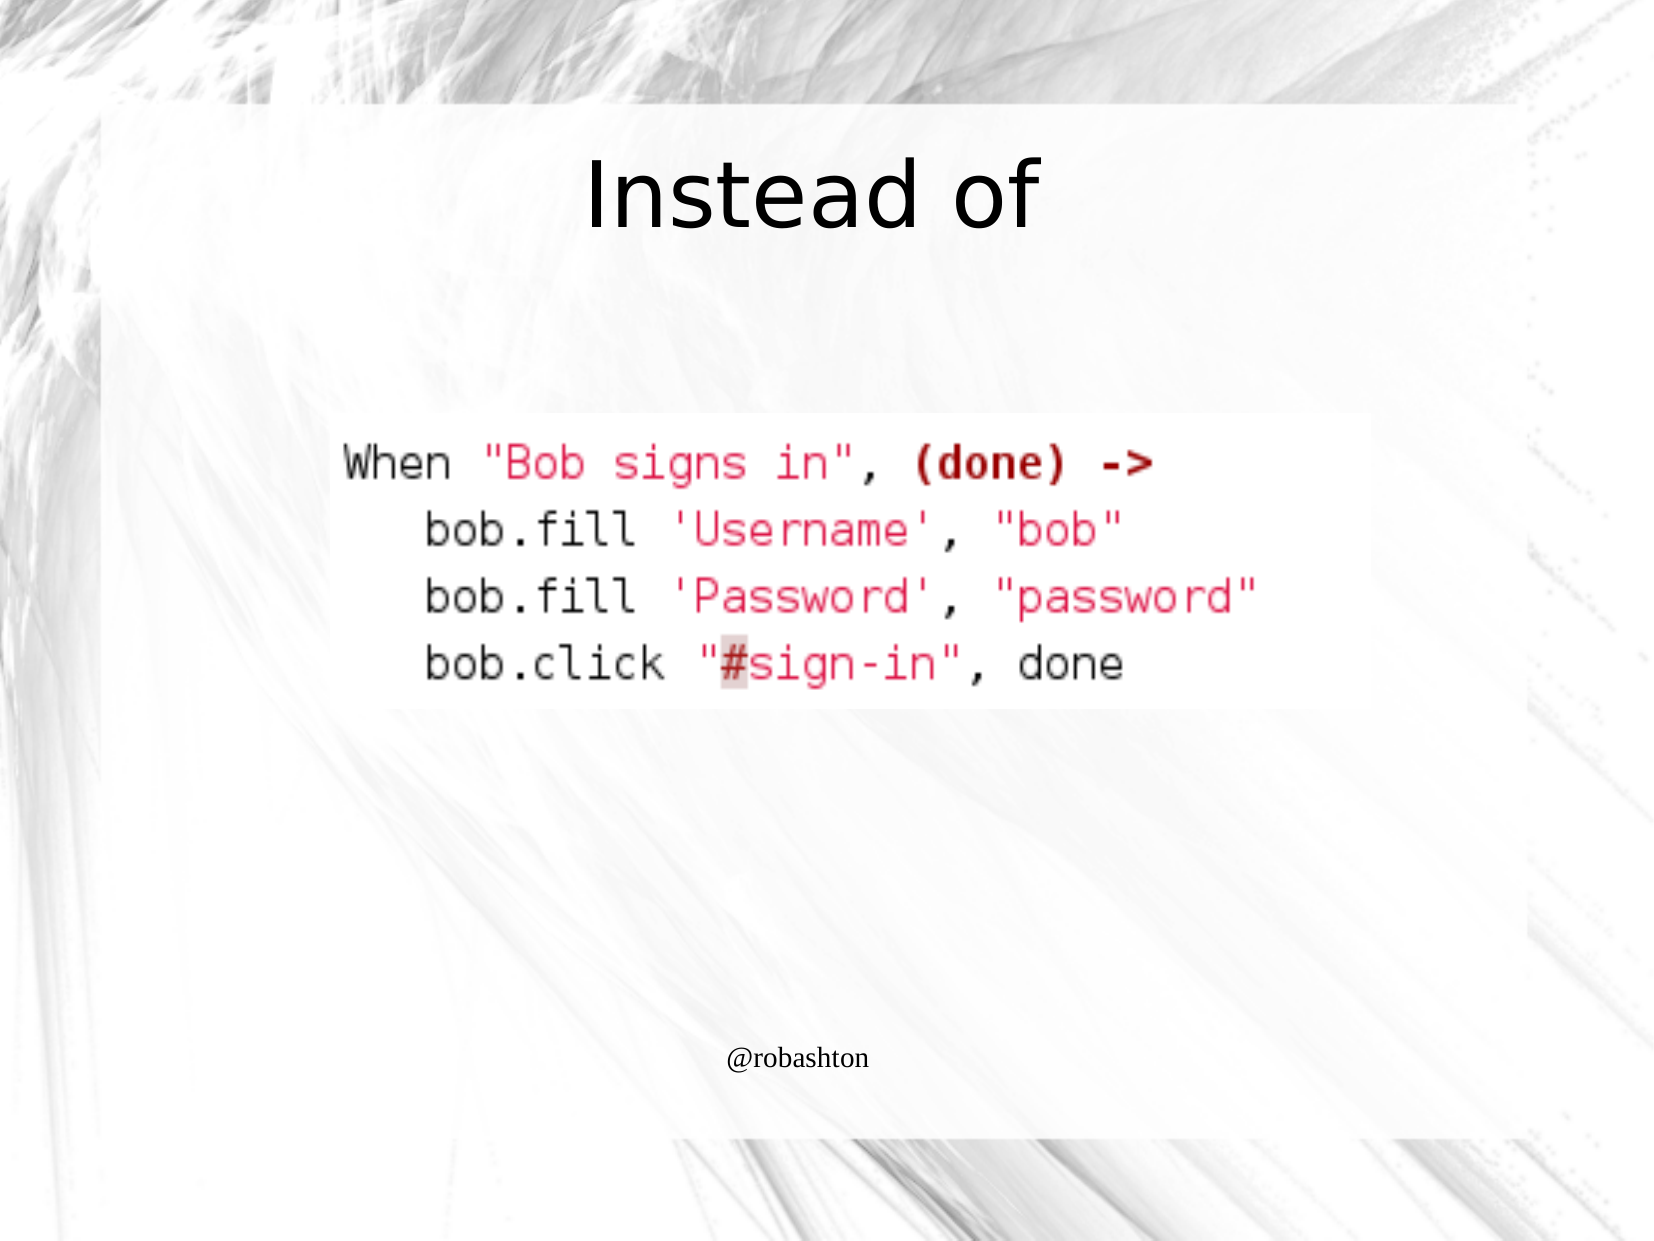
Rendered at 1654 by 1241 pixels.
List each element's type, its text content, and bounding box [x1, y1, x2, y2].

title Instead of [118, 112, 1506, 281]
picture [0, 0, 1654, 1241]
